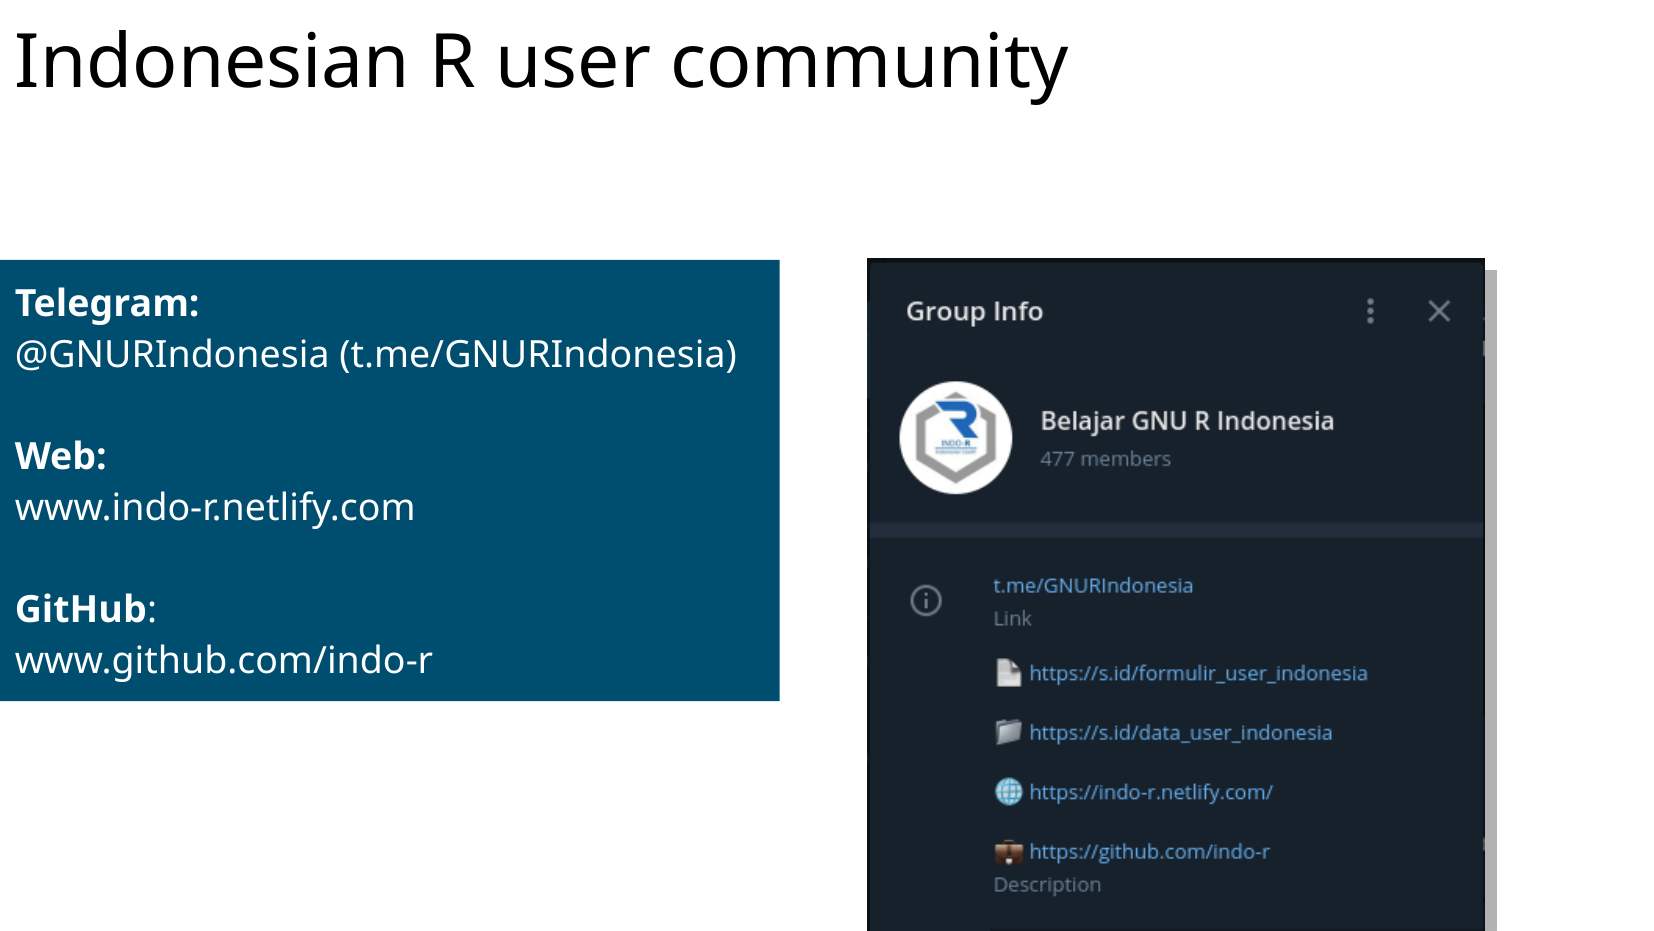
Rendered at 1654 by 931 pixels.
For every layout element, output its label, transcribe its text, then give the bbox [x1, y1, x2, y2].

picture [867, 258, 1485, 931]
text_box Indonesian R user community [0, 0, 1018, 103]
text_box Telegram: @GNURIndonesia (t.me/GNURIndonesia) Web: www.indo-r.netlify.com GitHub: www.github.com/indo-r [0, 259, 780, 702]
